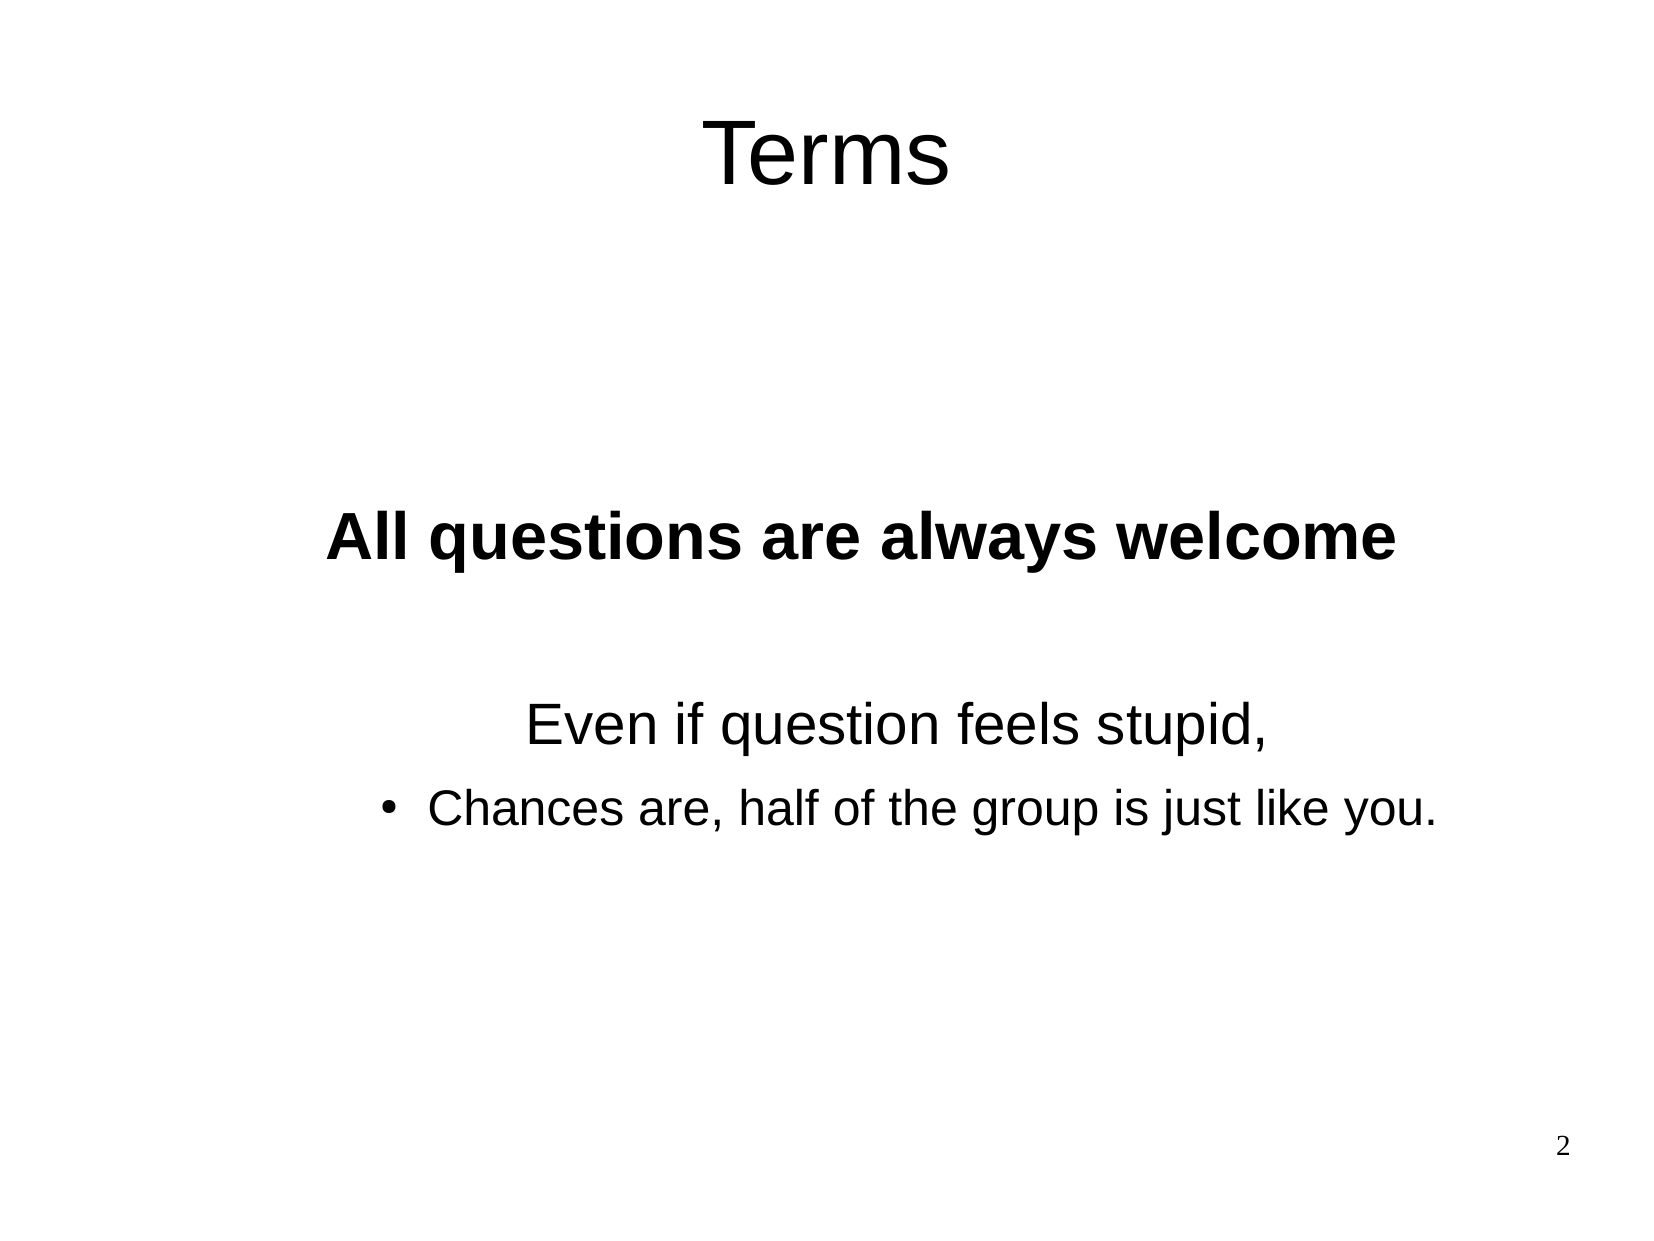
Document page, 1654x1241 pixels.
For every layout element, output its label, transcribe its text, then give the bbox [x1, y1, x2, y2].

title Terms [82, 49, 1571, 257]
list All questions are always welcome Even if question feels stupid, Chances are, half of the group is just like you. [82, 290, 1571, 1241]
